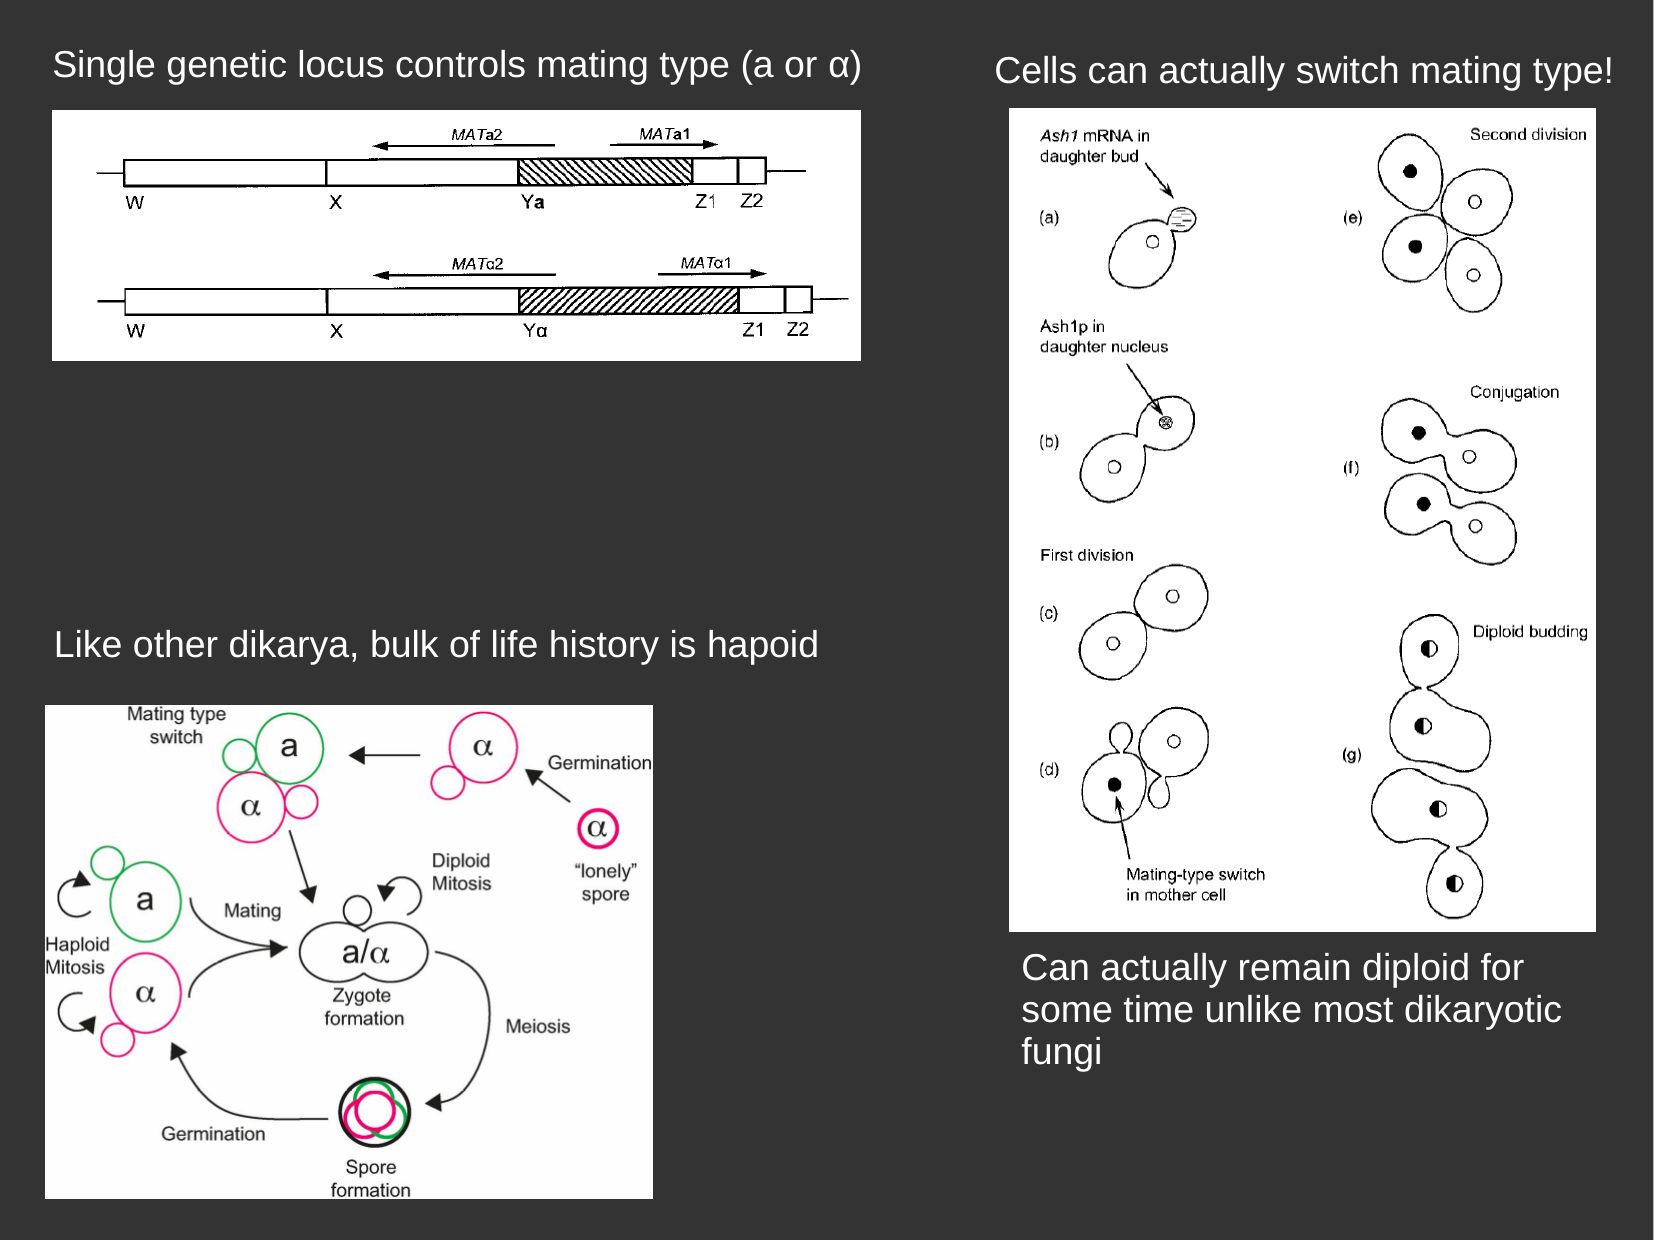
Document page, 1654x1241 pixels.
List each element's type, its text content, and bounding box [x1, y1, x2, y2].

text_box Can actually remain diploid for some time unlike most dikaryotic fungi [1006, 939, 1604, 1080]
picture [45, 705, 653, 1199]
text_box Cells can actually switch mating type! [979, 42, 1638, 141]
picture [52, 110, 861, 361]
picture [1009, 108, 1596, 932]
text_box Like other dikarya, bulk of life history is hapoid [39, 616, 953, 673]
text_box Single genetic locus controls mating type (a or α) [37, 36, 1602, 93]
